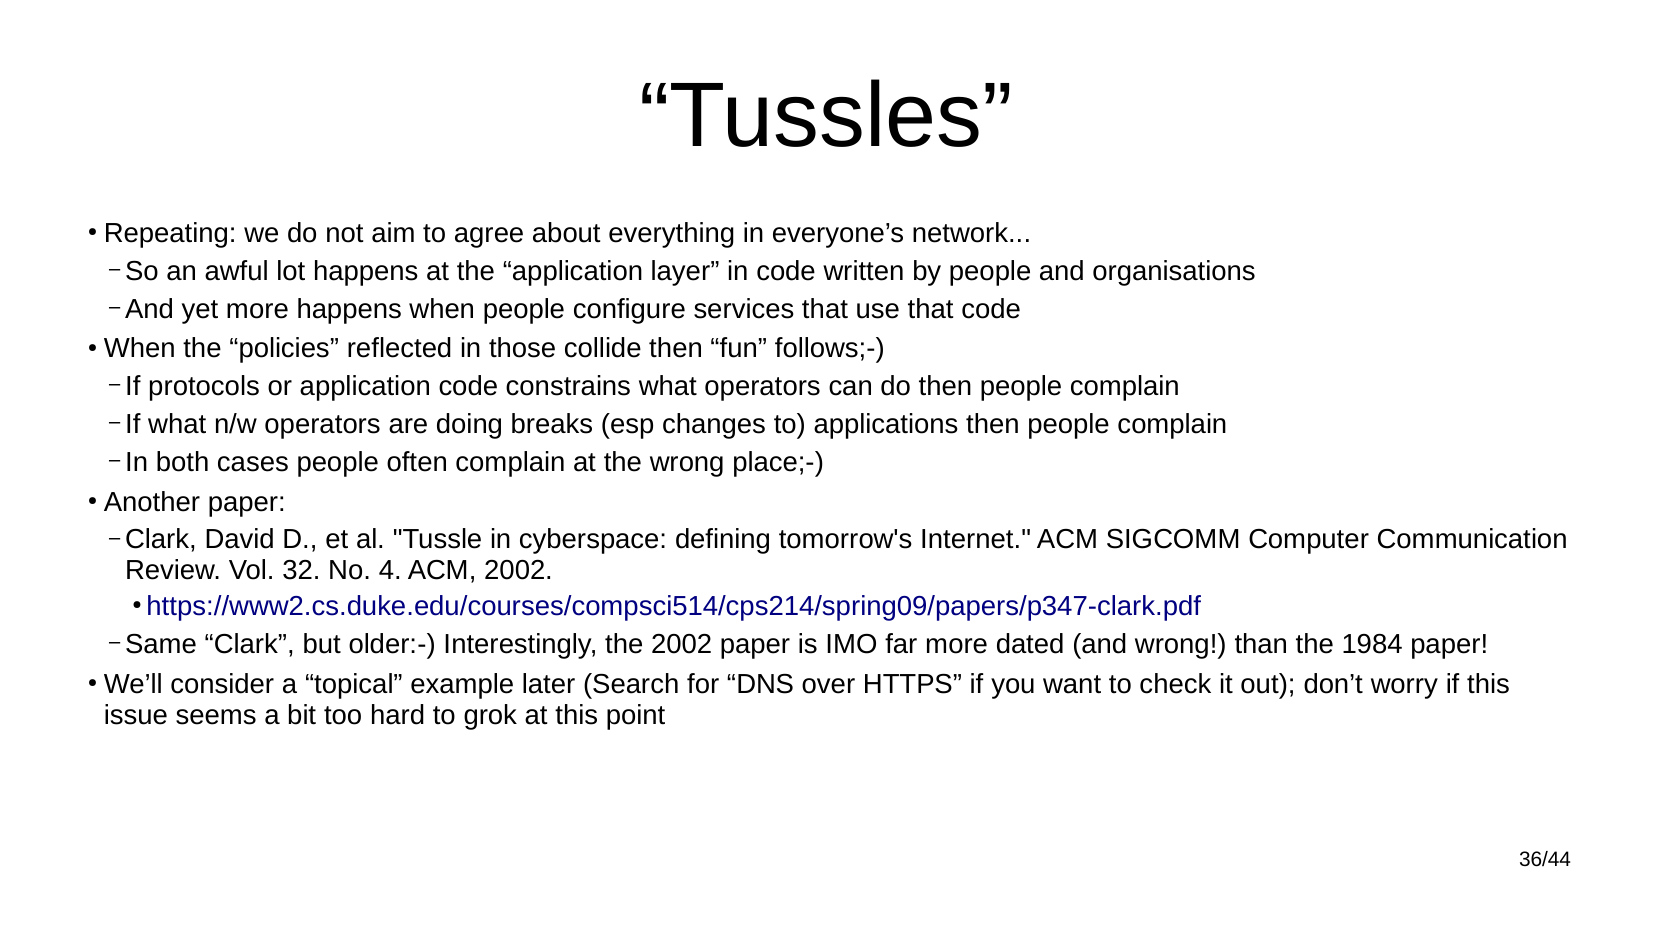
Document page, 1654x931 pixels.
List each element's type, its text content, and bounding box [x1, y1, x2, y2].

list Repeating: we do not aim to agree about everything in everyone’s network... So an awful lot happens at the “application layer” in code written by people and organisations And yet more happens when people configure services that use that code When the “policies” reflected in those collide then “fun” follows;-) If protocols or application code constrains what operators can do then people complain If what n/w operators are doing breaks (esp changes to) applications then people complain In both cases people often complain at the wrong place;-) Another paper: Clark, David D., et al. "Tussle in cyberspace: defining tomorrow's Internet." ACM SIGCOMM Computer Communication Review. Vol. 32. No. 4. ACM, 2002. https://www2.cs.duke.edu/courses/compsci514/cps214/spring09/papers/p347-clark.pdf Same “Clark”, but older:-) Interestingly, the 2002 paper is IMO far more dated (and wrong!) than the 1984 paper! We’ll consider a “topical” example later (Search for “DNS over HTTPS” if you want to check it out); don’t worry if this issue seems a bit too hard to grok at this point [82, 217, 1571, 758]
title “Tussles” [82, 37, 1571, 193]
